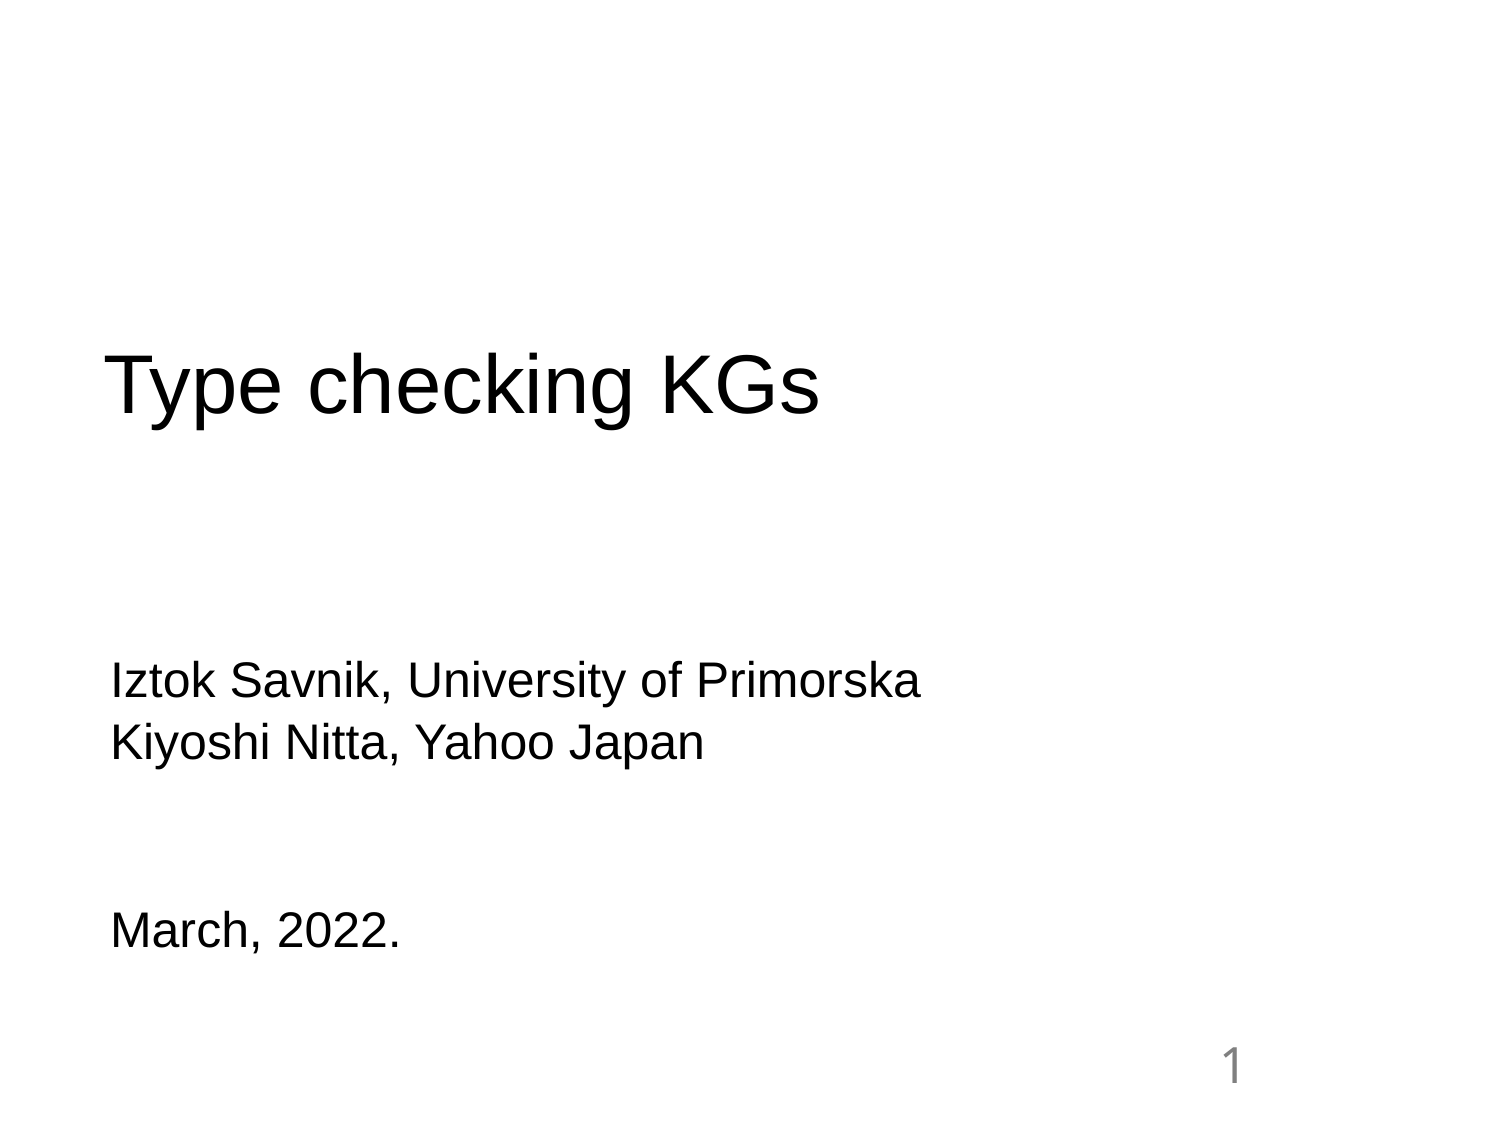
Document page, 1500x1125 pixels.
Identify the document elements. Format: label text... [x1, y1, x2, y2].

title Type checking KGs [88, 176, 1356, 532]
text_box <number> [1083, 1021, 1384, 1107]
text_box Iztok Savnik, University of Primorska Kiyoshi Nitta, Yahoo Japan March, 2022. [95, 649, 1152, 1034]
